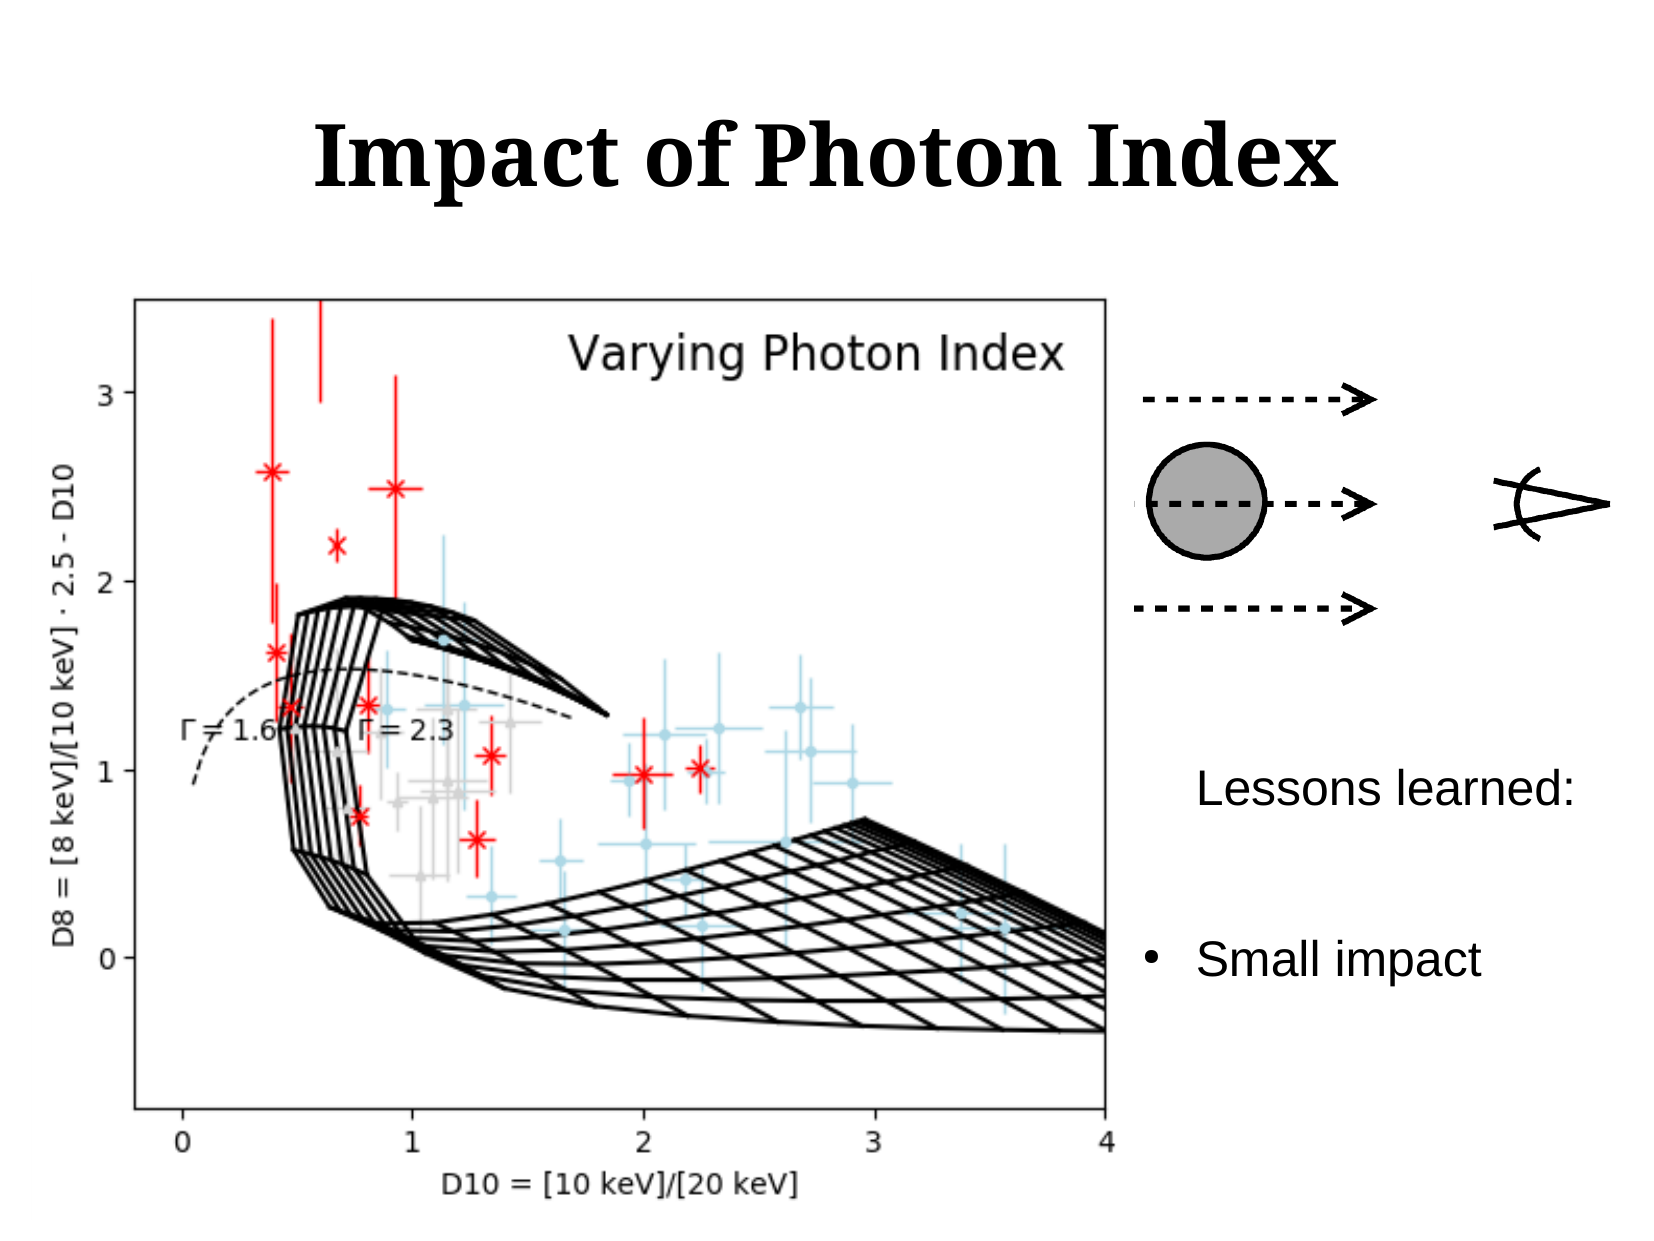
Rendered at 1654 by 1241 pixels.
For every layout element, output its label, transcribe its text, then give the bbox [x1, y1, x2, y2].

title Impact of Photon Index [82, 49, 1571, 257]
list Lessons learned: Small impact [1125, 675, 1613, 1241]
picture [30, 272, 1613, 1220]
